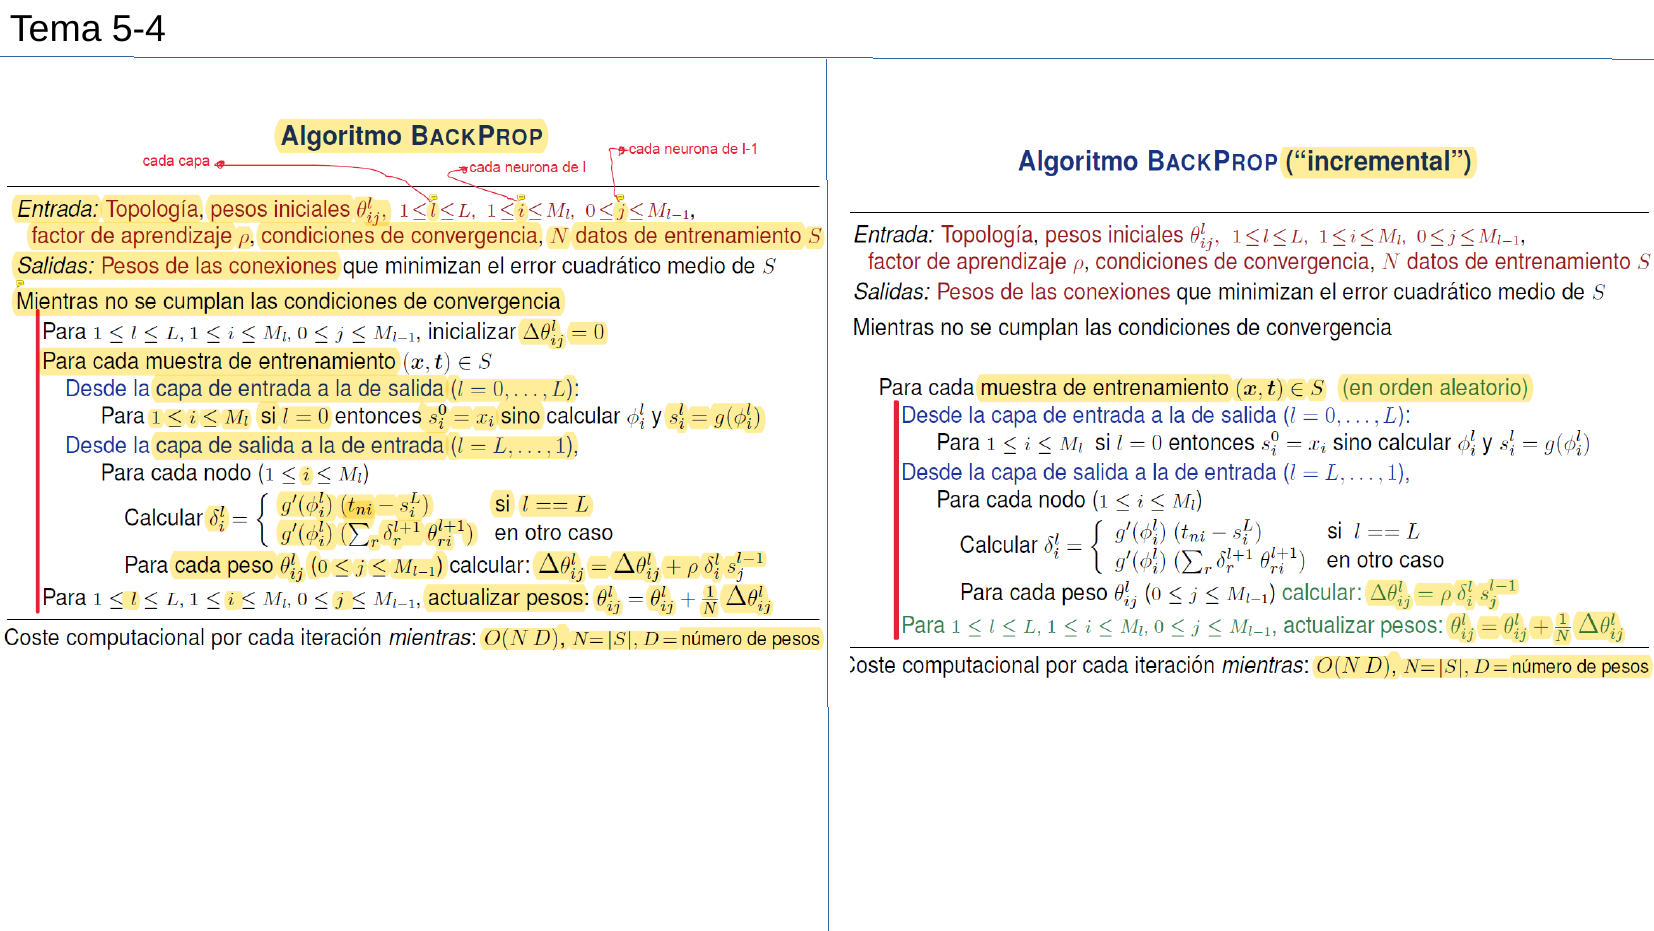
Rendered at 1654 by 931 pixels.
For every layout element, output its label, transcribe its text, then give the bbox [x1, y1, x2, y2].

picture [0, 118, 827, 650]
text_box Tema 5-4 [0, 0, 181, 57]
picture [850, 147, 1654, 680]
